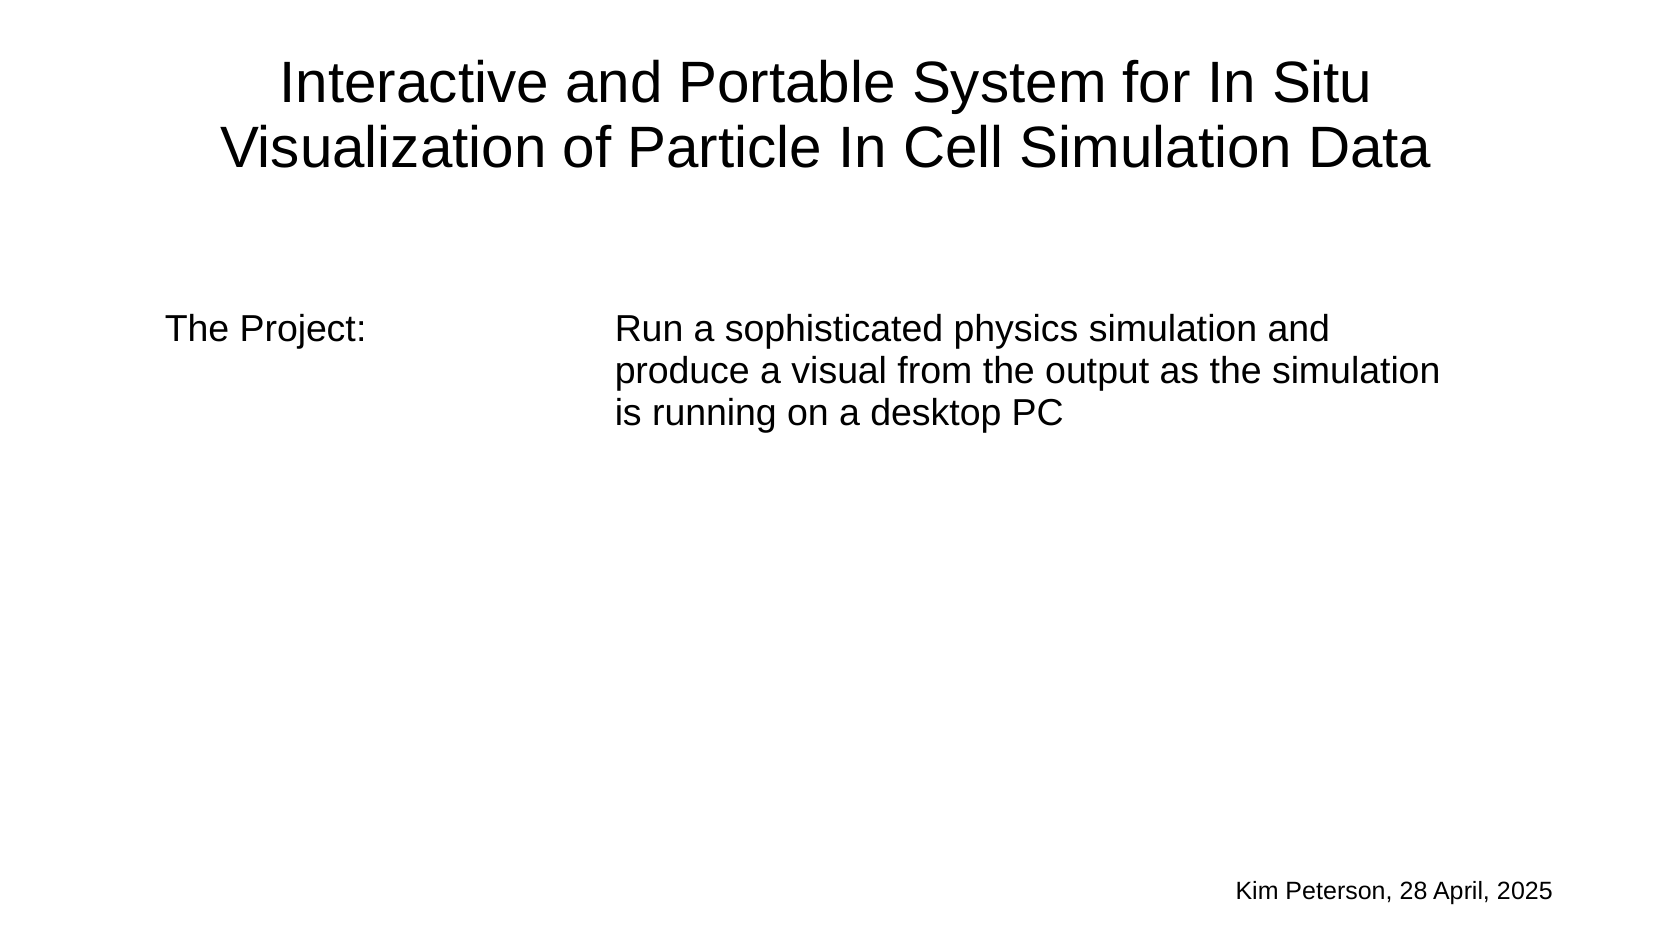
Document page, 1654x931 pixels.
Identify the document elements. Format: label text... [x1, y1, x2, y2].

title Interactive and Portable System for In Situ Visualization of Particle In Cell Simulation Data [82, 37, 1571, 193]
text_box Run a sophisticated physics simulation and produce a visual from the output as the simulation is running on a desktop PC [600, 300, 1463, 676]
text_box The Project: [150, 300, 419, 376]
text_box Kim Peterson, 28 April, 2025 [1220, 868, 1598, 918]
